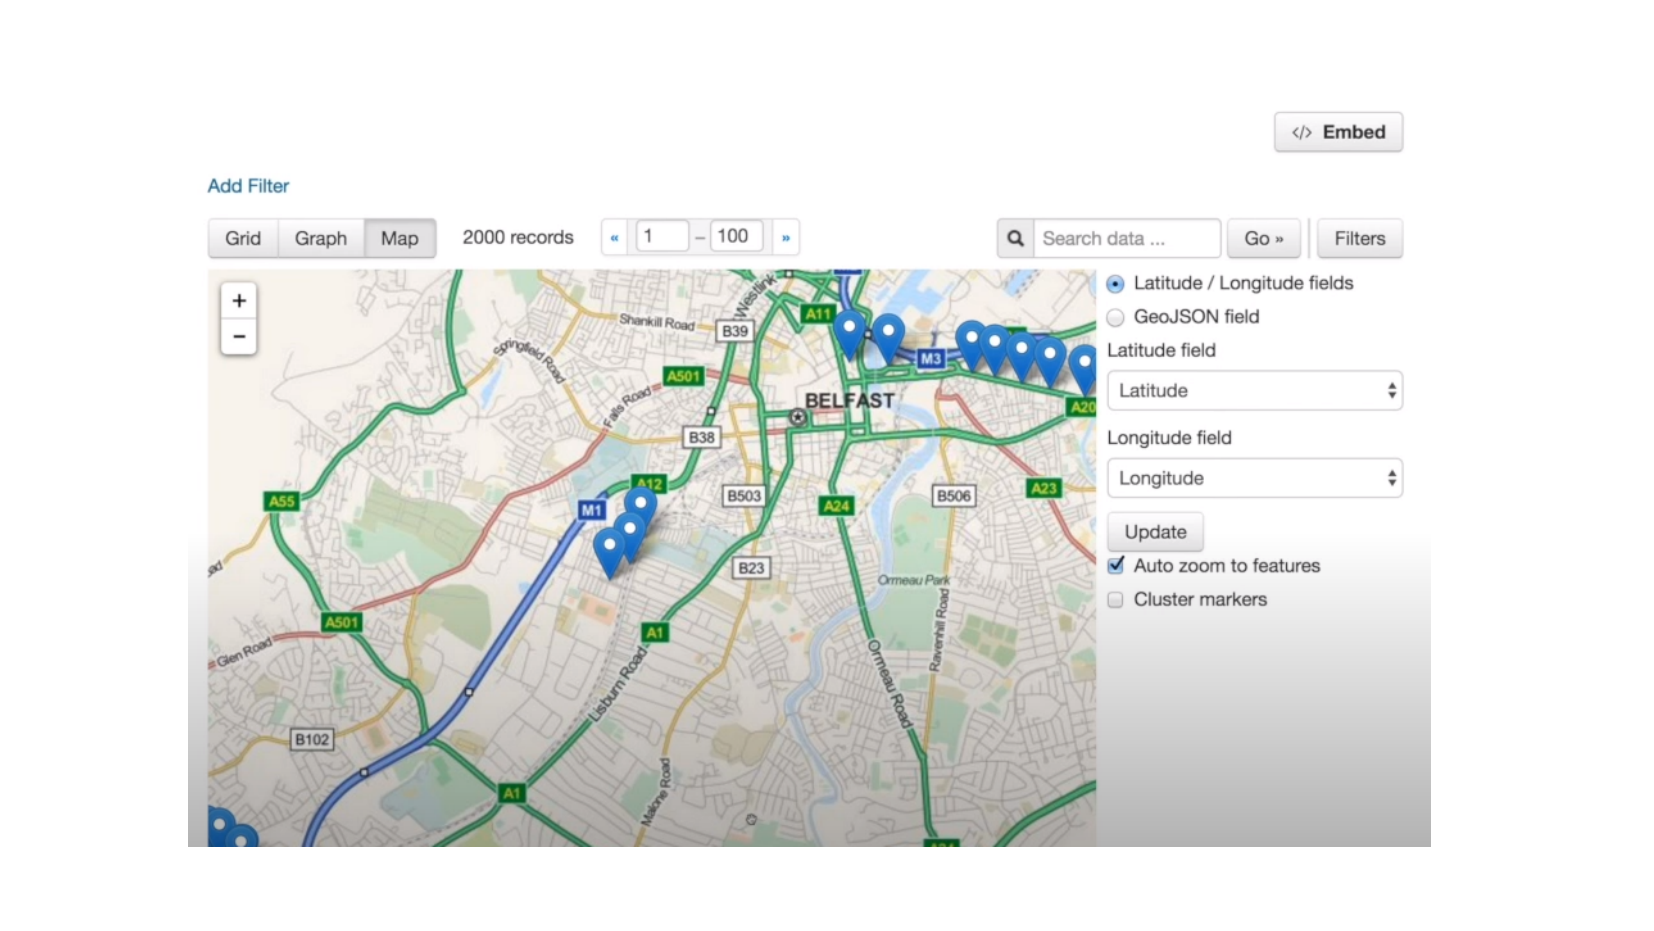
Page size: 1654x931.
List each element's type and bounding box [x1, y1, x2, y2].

picture [188, 94, 1431, 847]
